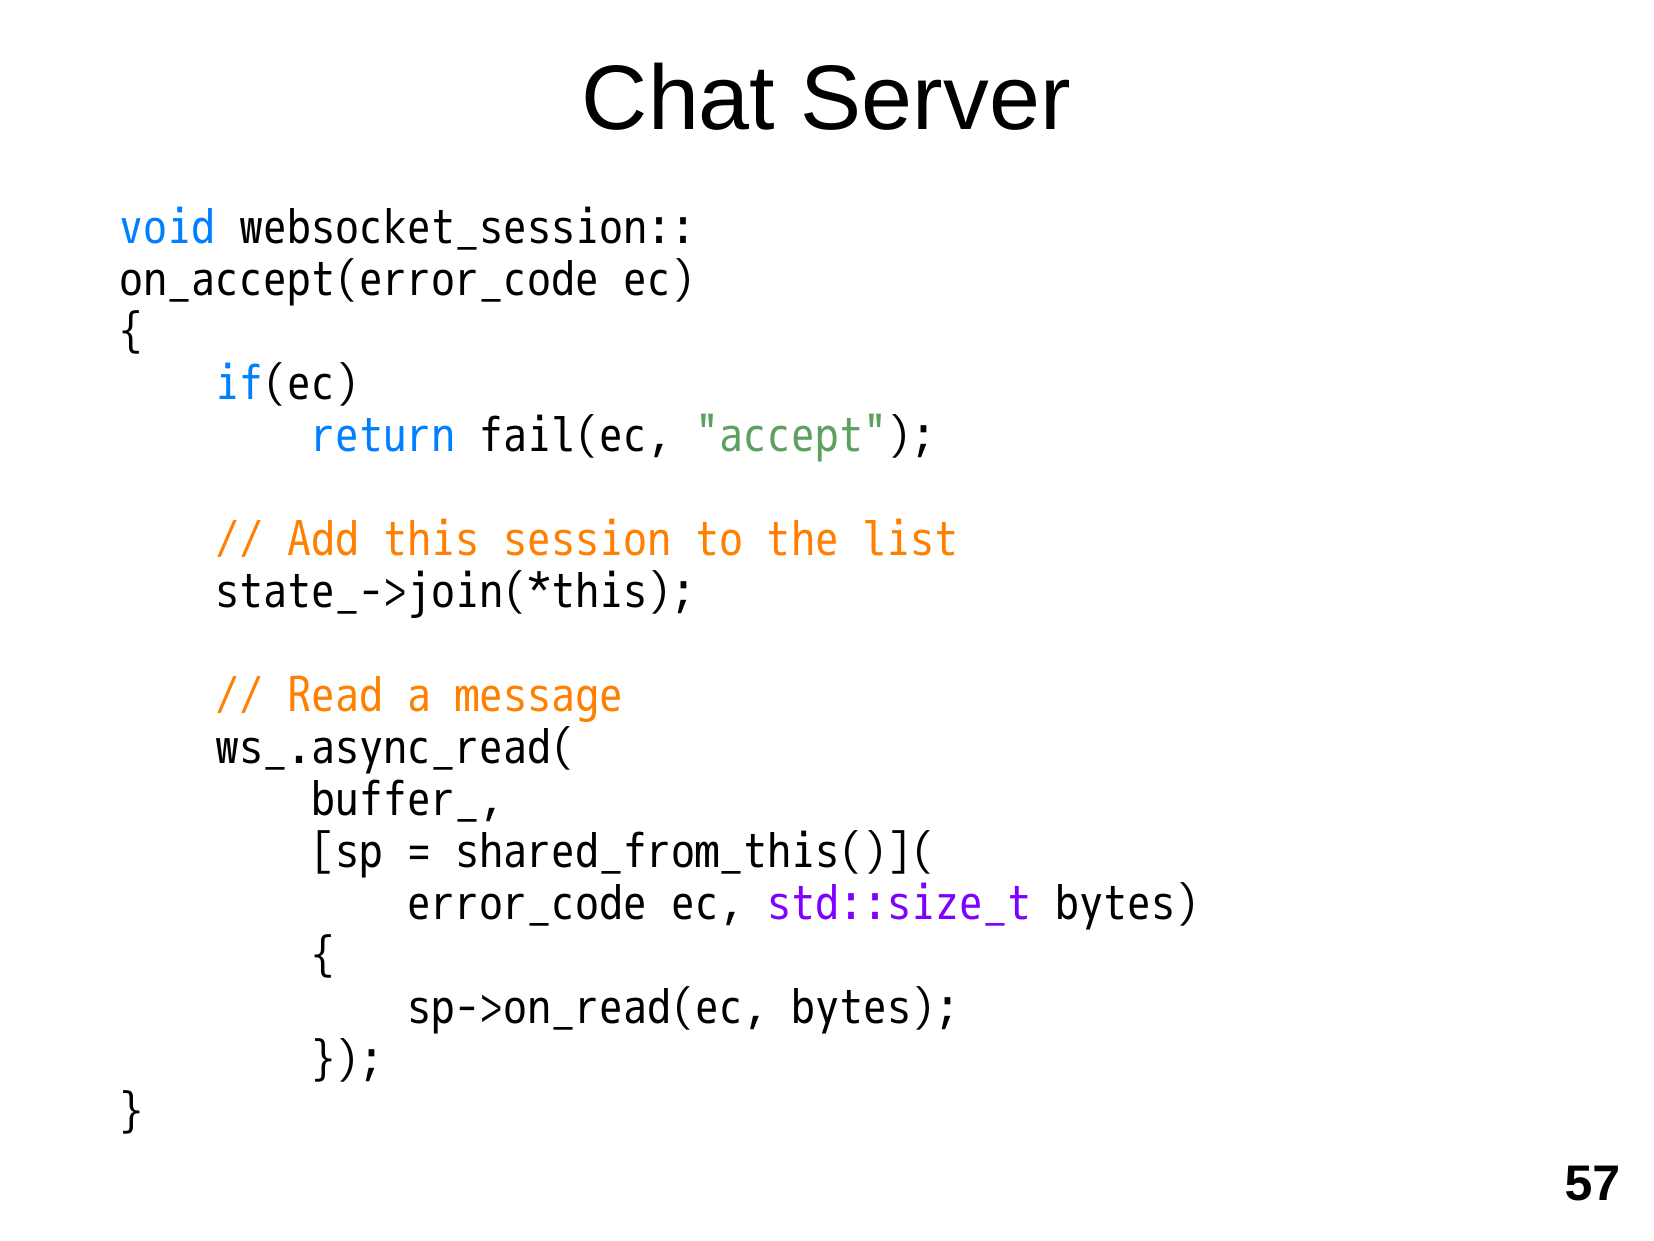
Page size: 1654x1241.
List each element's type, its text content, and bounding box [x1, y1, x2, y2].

title Chat Server [82, 15, 1571, 181]
text_box void websocket_session:: on_accept(error_code ec) { if(ec) return fail(ec, "accept"); // Add this session to the list state_->join(*this); // Read a message ws_.async_read( buffer_, [sp = shared_from_this()]( error_code ec, std::size_t bytes) { sp->on_read(ec, bytes); }); } [104, 195, 1575, 1147]
